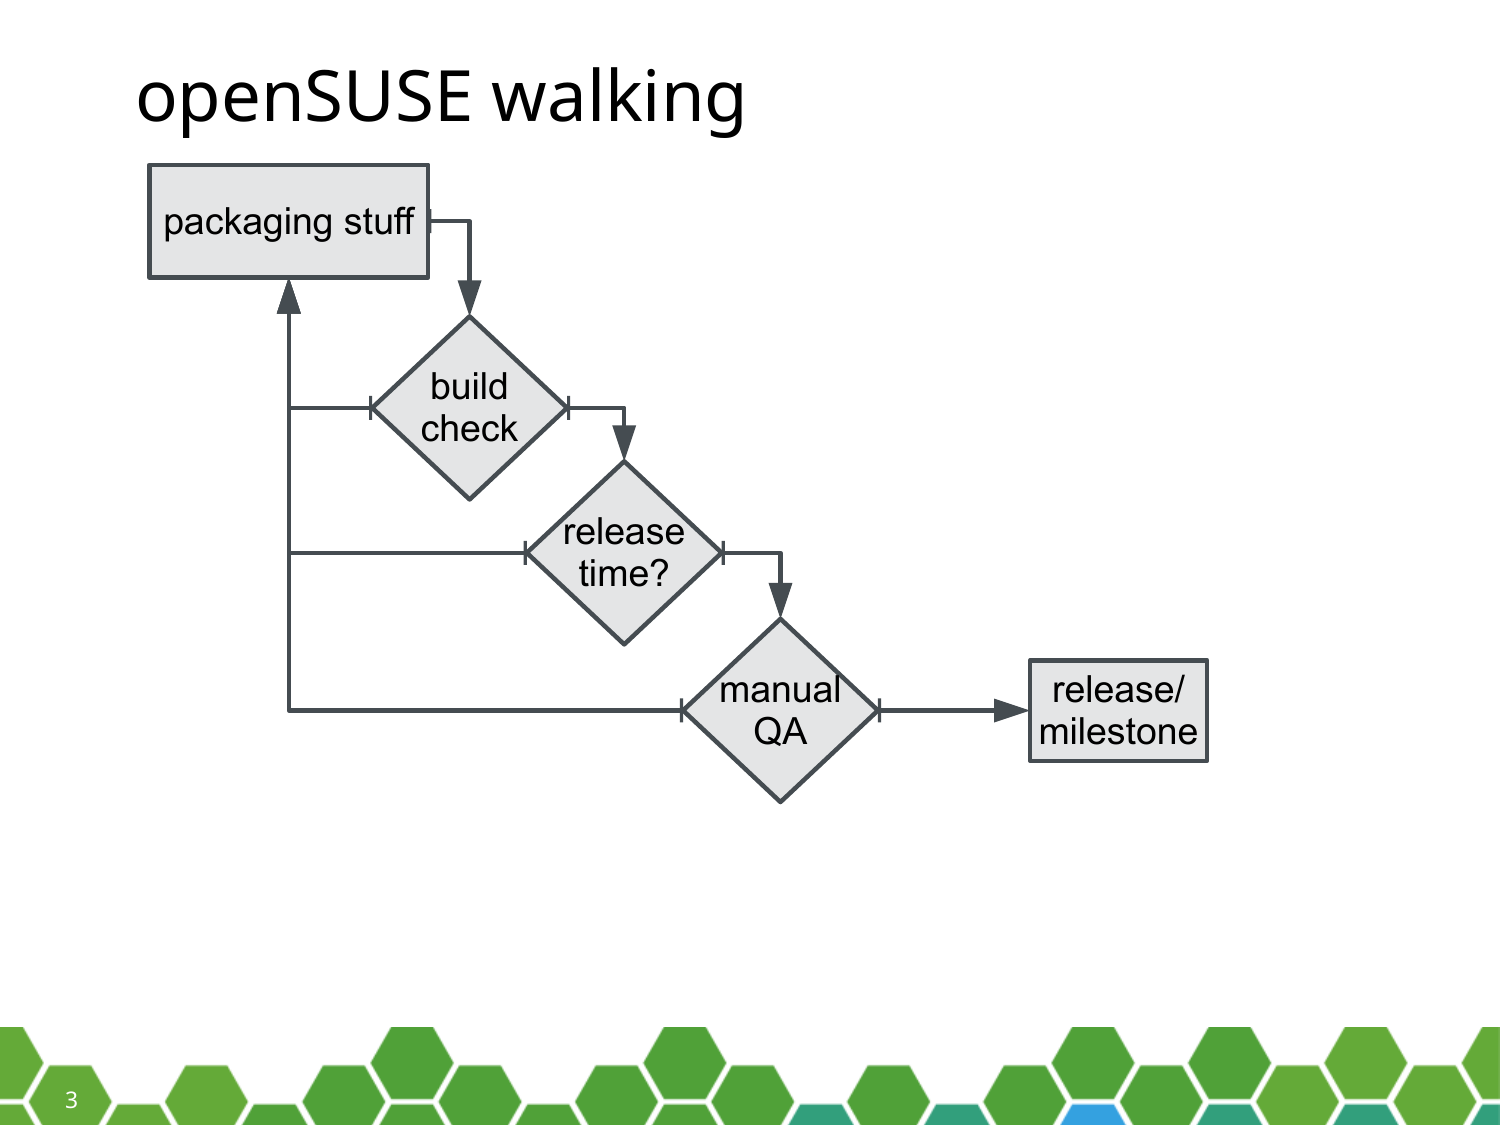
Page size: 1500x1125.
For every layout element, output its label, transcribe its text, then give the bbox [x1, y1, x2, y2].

text_box build check [373, 316, 567, 500]
text_box release time? [527, 461, 721, 645]
text_box release/ milestone [1030, 660, 1208, 761]
picture [0, 1027, 1500, 1125]
title openSUSE walking [135, 12, 1372, 175]
text_box packaging stuff [149, 164, 429, 278]
text_box manual QA [684, 619, 877, 803]
